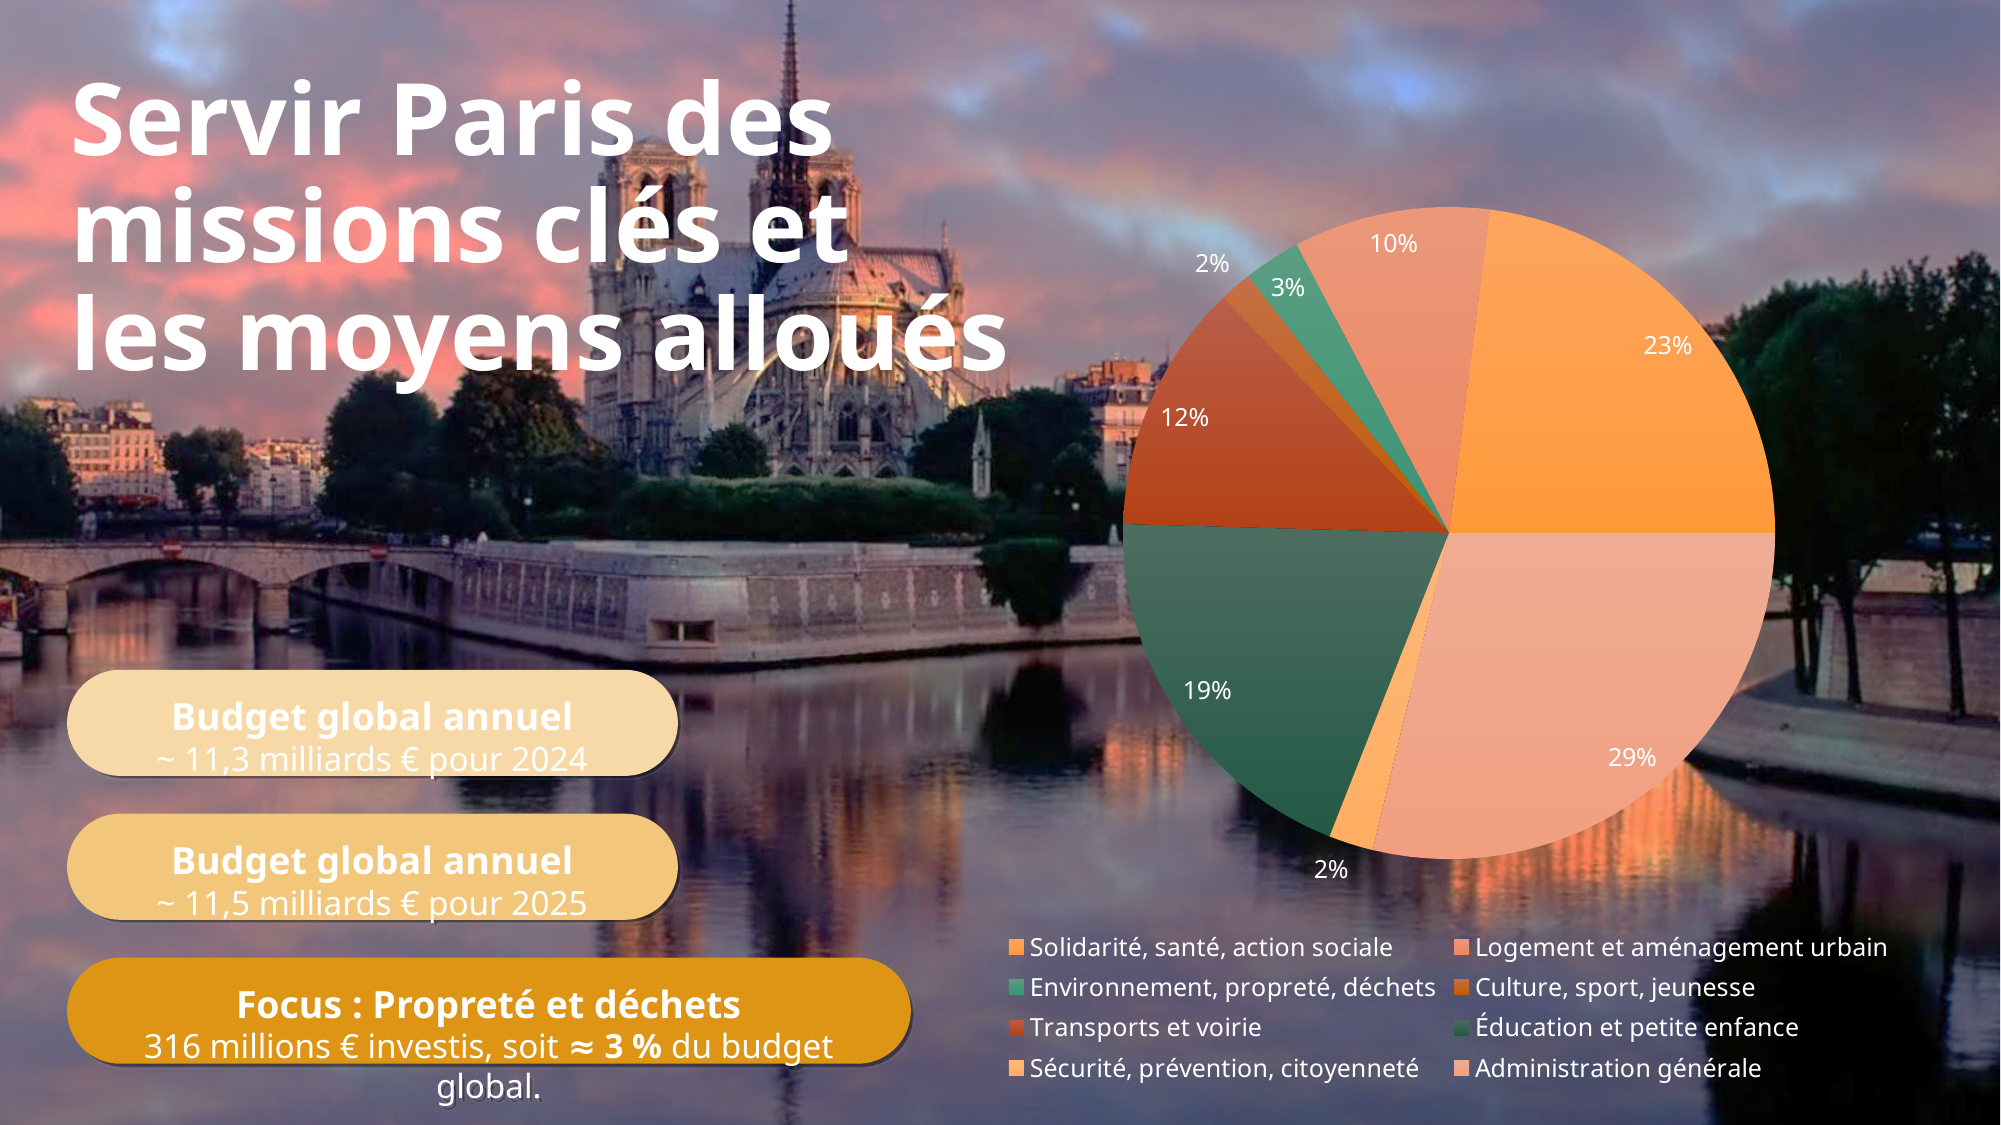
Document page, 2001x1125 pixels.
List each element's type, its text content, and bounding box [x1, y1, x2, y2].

picture [0, 0, 2000, 1125]
title Servir Paris des missions clés et les moyens alloués [55, 61, 1027, 385]
chart [953, 172, 1945, 1092]
text_box Focus : Propreté et déchets 316 millions € investis, soit ≈ 3 % du budget global. [67, 957, 911, 1064]
text_box Budget global annuel ~ 11,3 milliards € pour 2024 [67, 669, 678, 776]
text_box Budget global annuel ~ 11,5 milliards € pour 2025 [67, 813, 678, 920]
